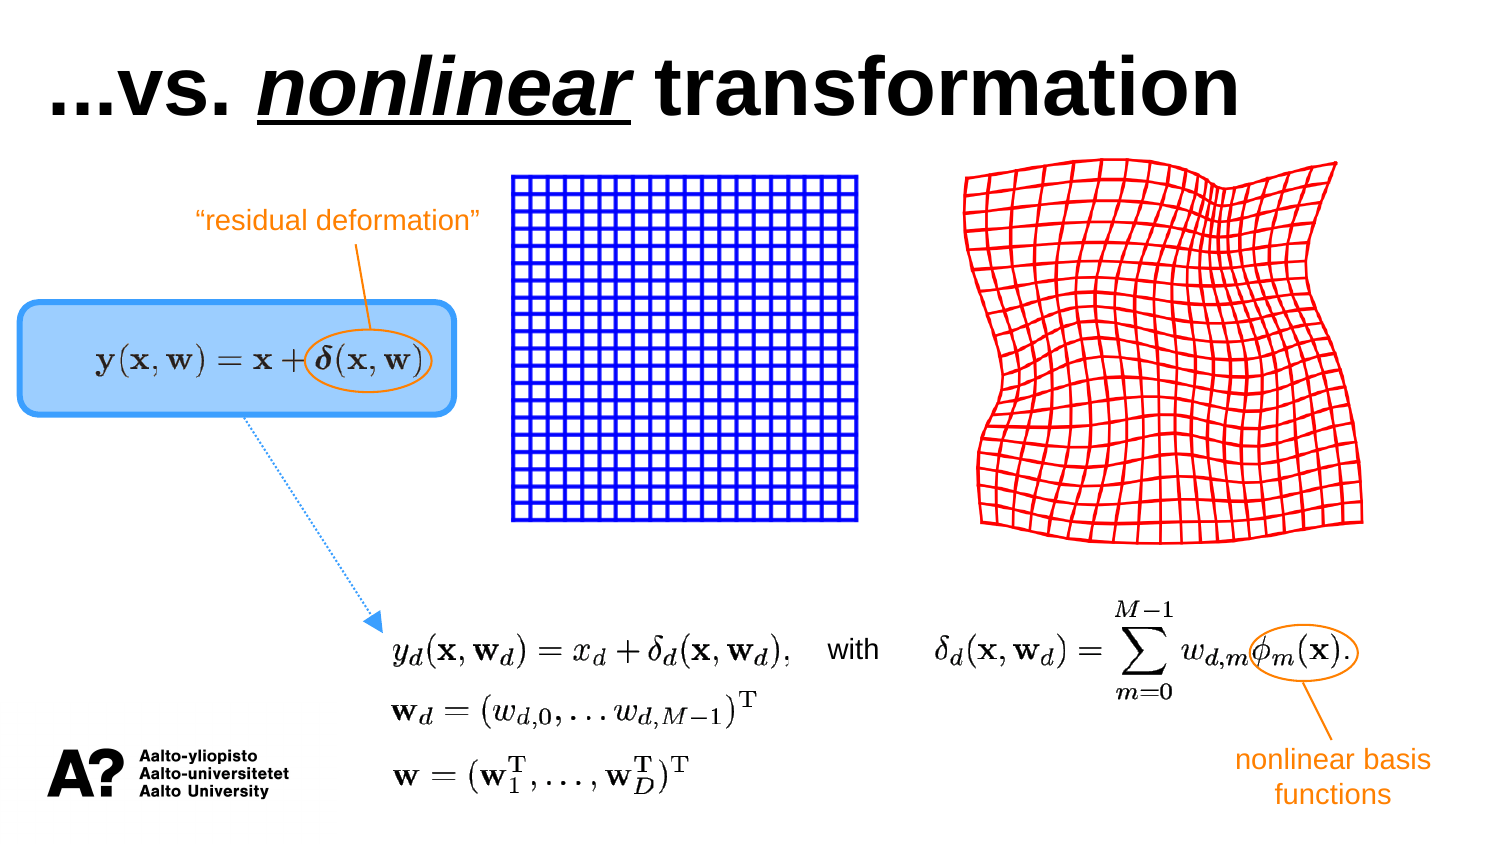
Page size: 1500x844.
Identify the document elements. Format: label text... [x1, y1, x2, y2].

picture [95, 318, 369, 386]
text_box [338, 386, 399, 391]
picture [1251, 626, 1349, 679]
text_box nonlinear basis functions [1227, 740, 1439, 798]
picture [1305, 671, 1349, 733]
picture [895, 585, 1349, 733]
picture [943, 126, 1417, 577]
text_box [421, 346, 430, 376]
picture [0, 702, 337, 844]
picture [307, 331, 421, 386]
picture [412, 381, 421, 386]
list with [827, 630, 889, 667]
text_box [19, 302, 455, 415]
picture [384, 621, 789, 825]
picture [370, 318, 421, 341]
list ...vs. nonlinear transformation [47, 32, 1442, 197]
picture [442, 197, 882, 560]
text_box “residual deformation” [193, 201, 483, 259]
